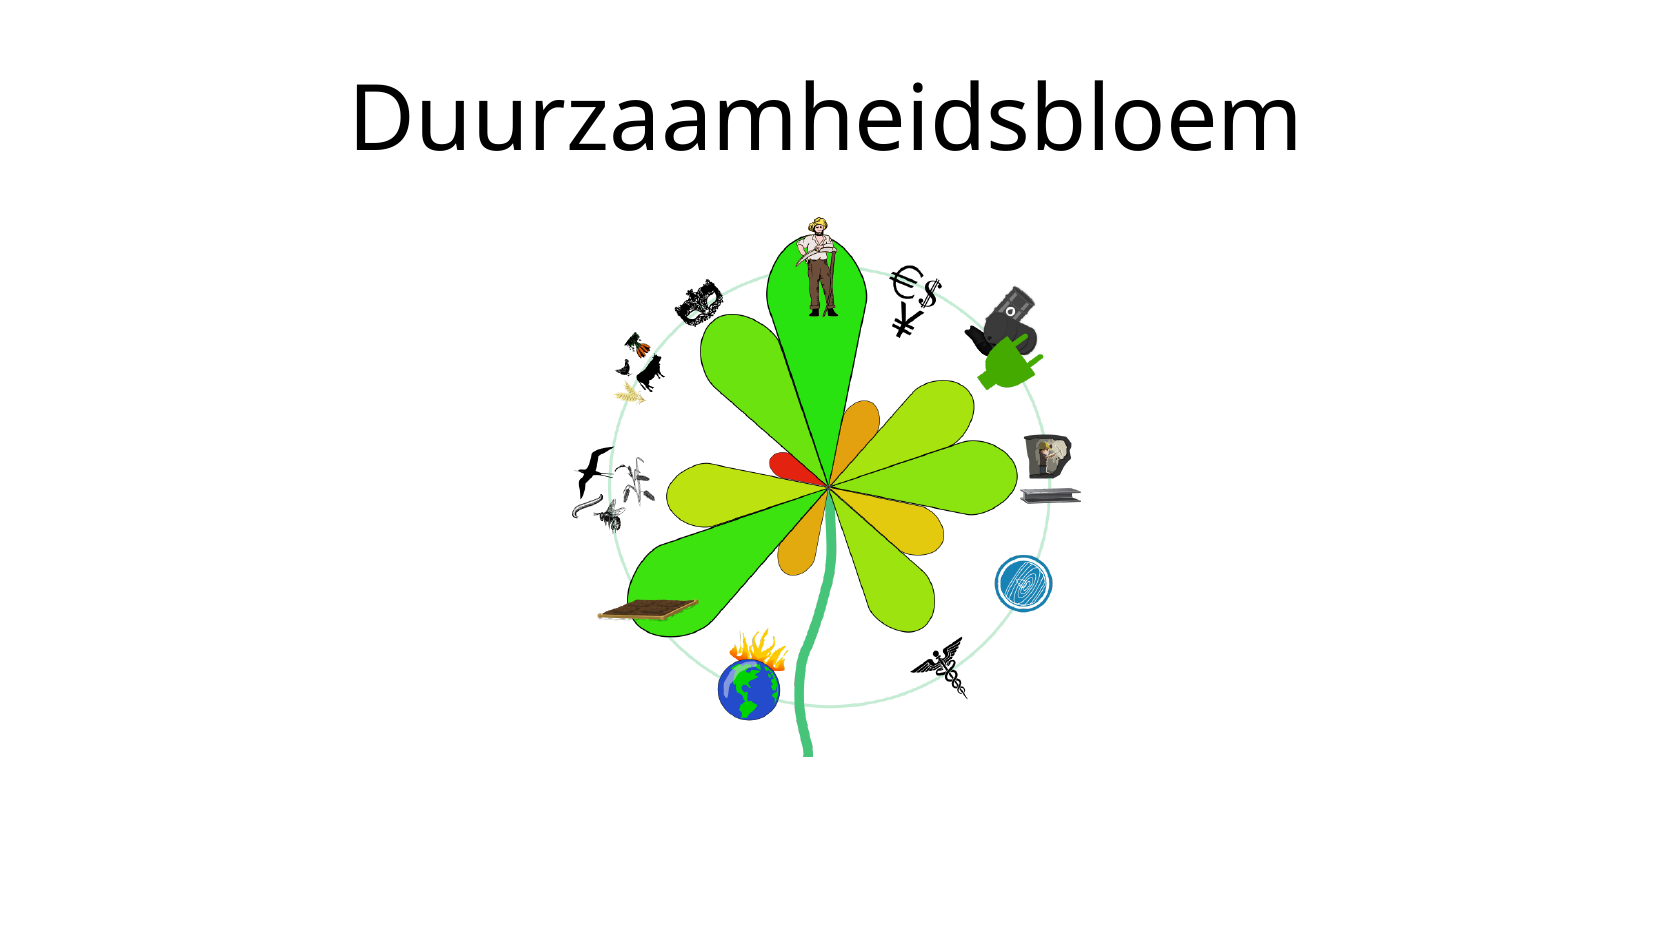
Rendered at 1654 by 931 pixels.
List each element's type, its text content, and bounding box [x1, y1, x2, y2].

title Duurzaamheidsbloem [82, 37, 1571, 193]
picture [557, 217, 1097, 758]
